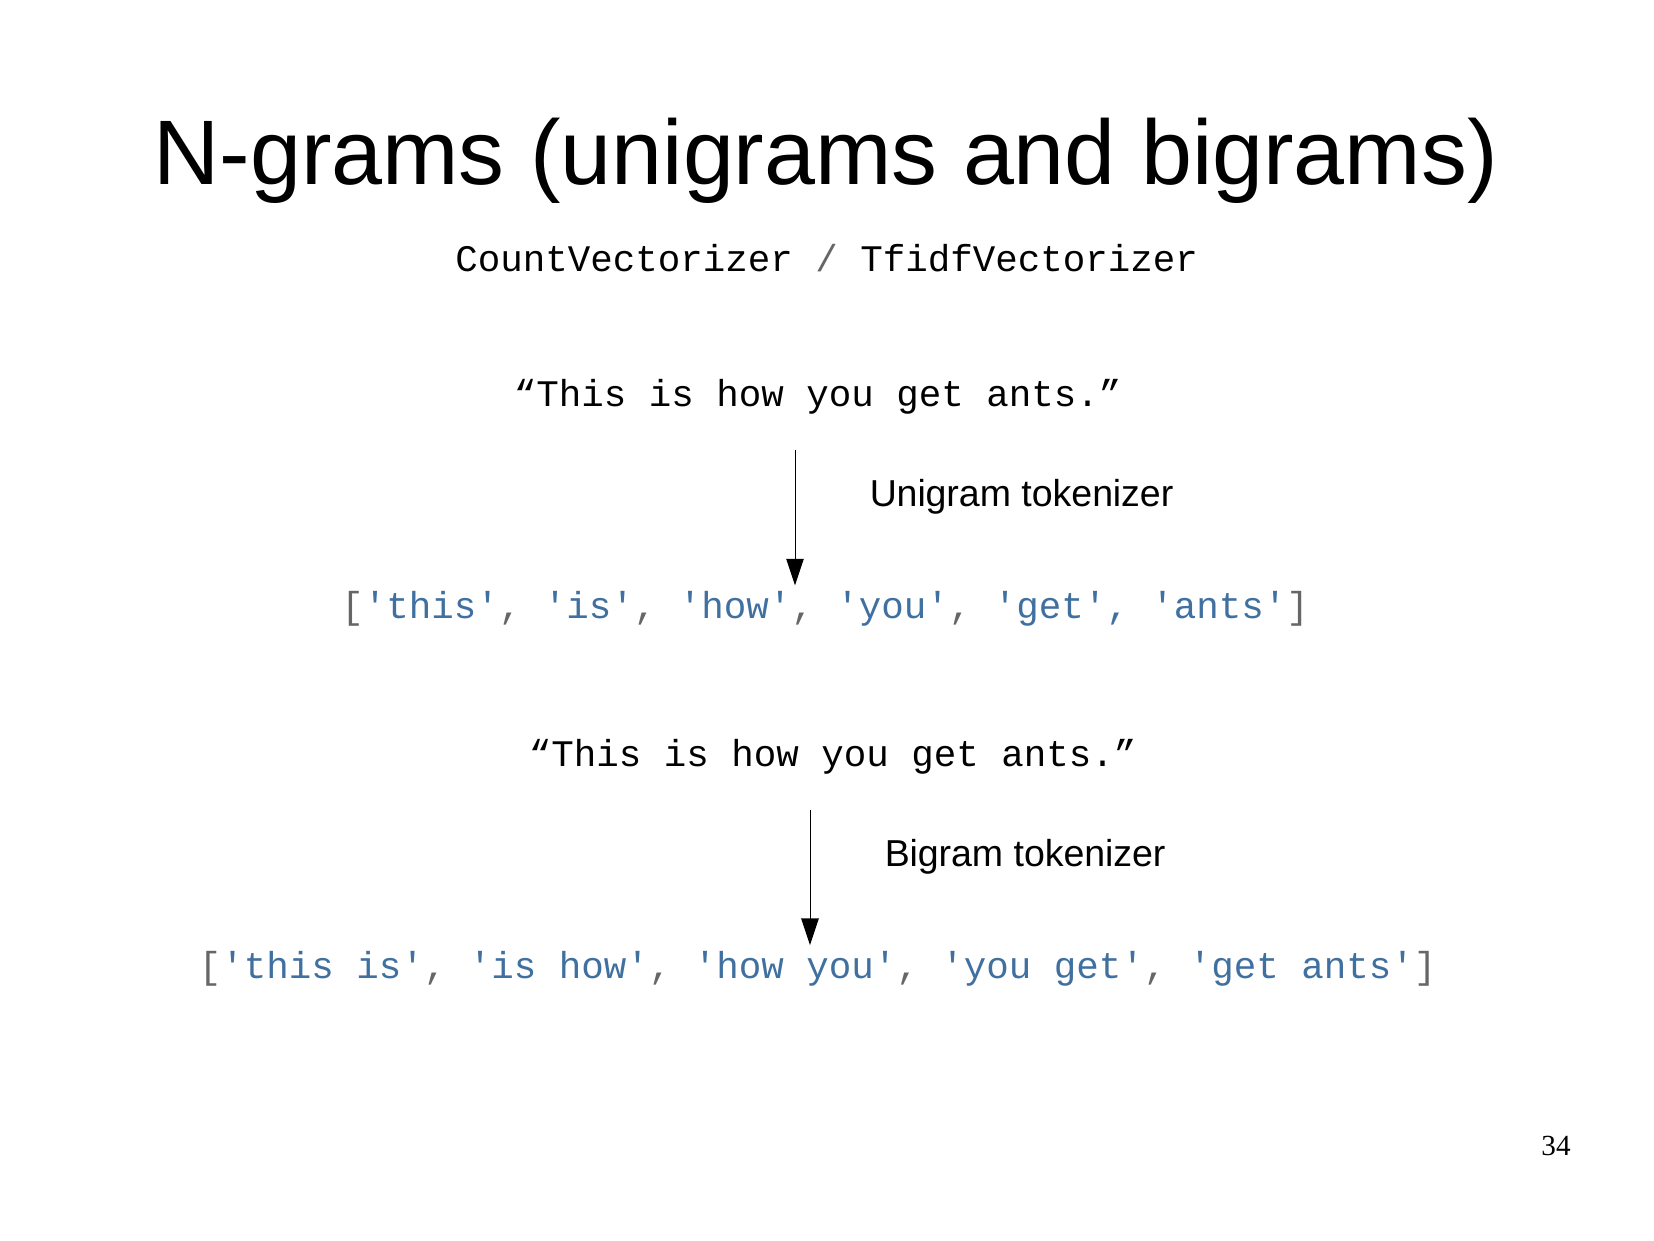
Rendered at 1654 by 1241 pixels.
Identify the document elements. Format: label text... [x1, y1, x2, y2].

text_box Bigram tokenizer [870, 825, 1306, 924]
title N-grams (unigrams and bigrams) [82, 49, 1571, 257]
text_box CountVectorizer / TfidfVectorizer [455, 240, 1199, 283]
text_box ['this', 'is', 'how', 'you', 'get', 'ants'] [315, 587, 1336, 631]
text_box “This is how you get ants.” [480, 735, 1186, 778]
text_box “This is how you get ants.” [465, 375, 1171, 419]
text_box ['this is', 'is how', 'how you', 'you get', 'get ants'] [165, 947, 1471, 1033]
text_box Unigram tokenizer [855, 465, 1291, 565]
